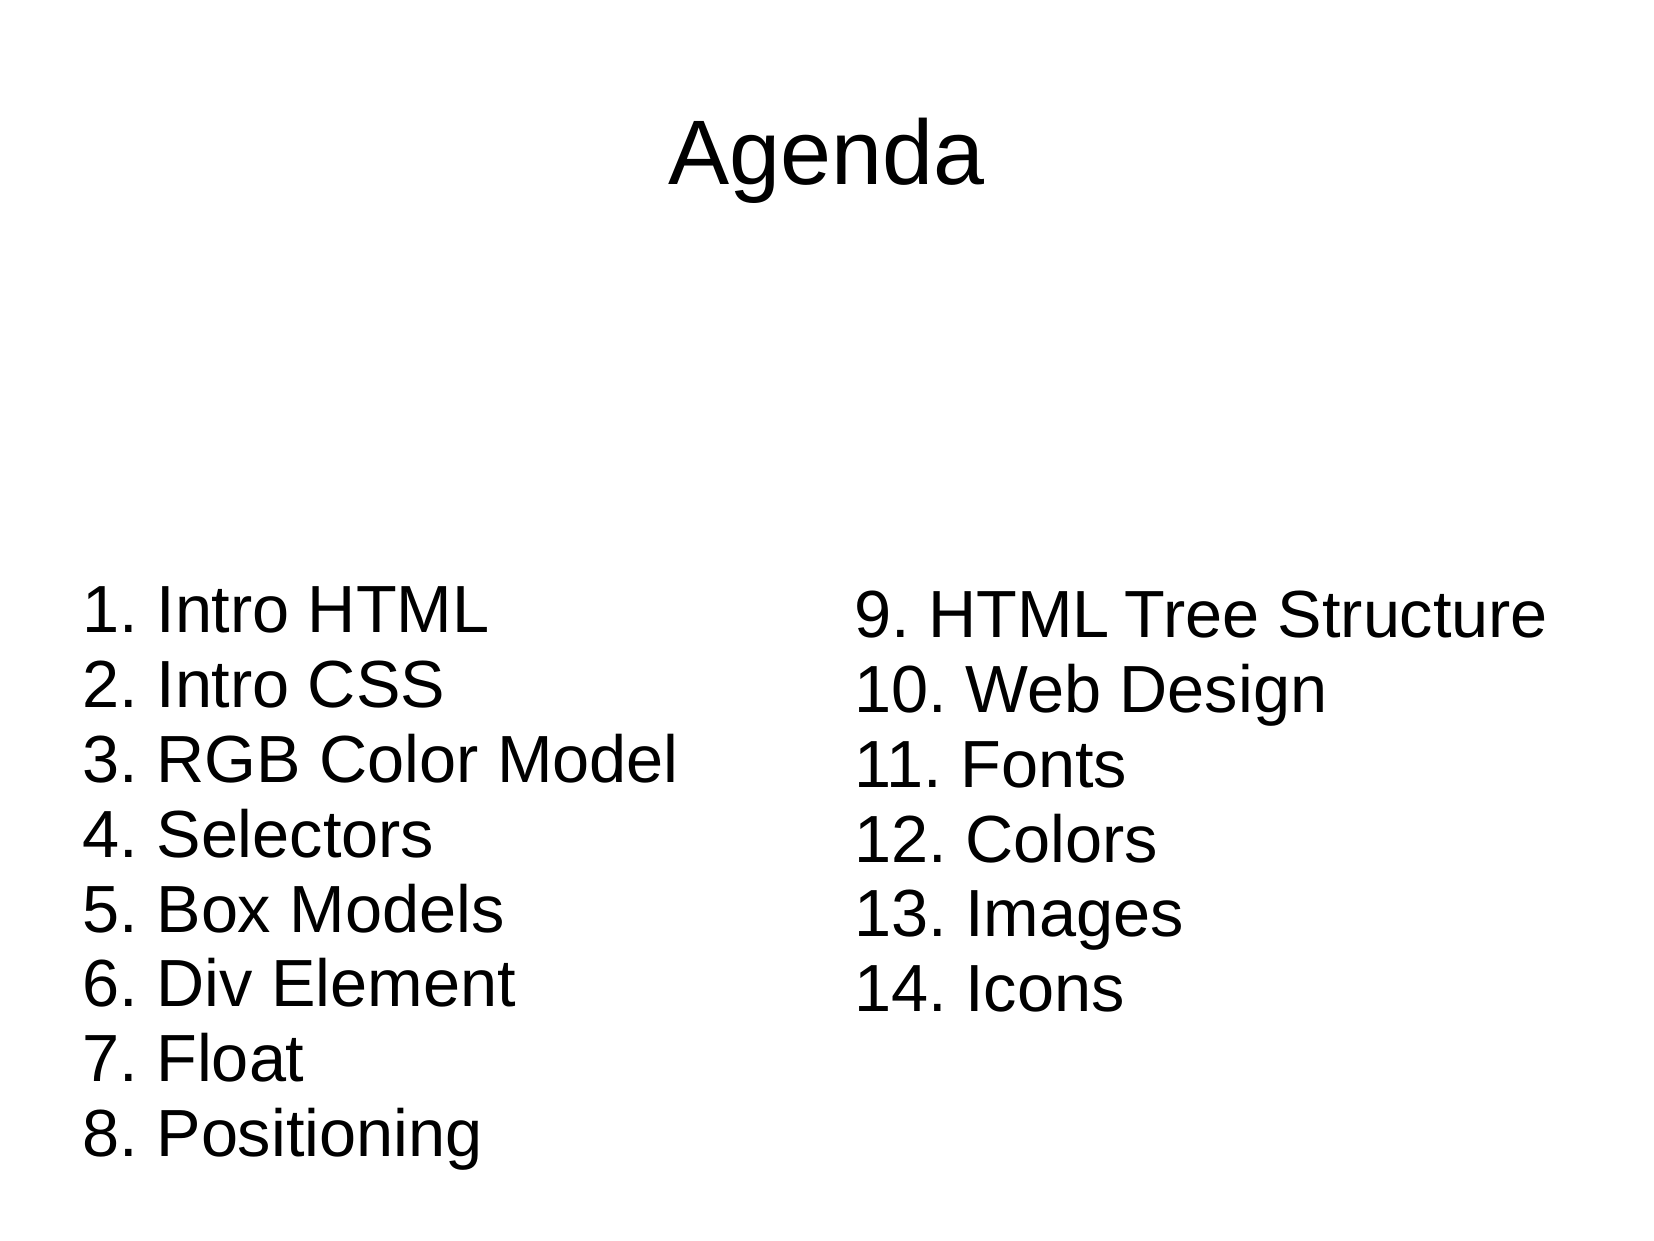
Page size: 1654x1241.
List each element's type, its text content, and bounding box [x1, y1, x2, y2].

subtitle 1. Intro HTML 2. Intro CSS 3. RGB Color Model 4. Selectors 5. Box Models 6. Div Element 7. Float 8. Positioning [82, 570, 811, 1174]
text_box 9. HTML Tree Structure 10. Web Design 11. Fonts 12. Colors 13. Images 14. Icons [840, 570, 1566, 1034]
title Agenda [82, 49, 1571, 257]
